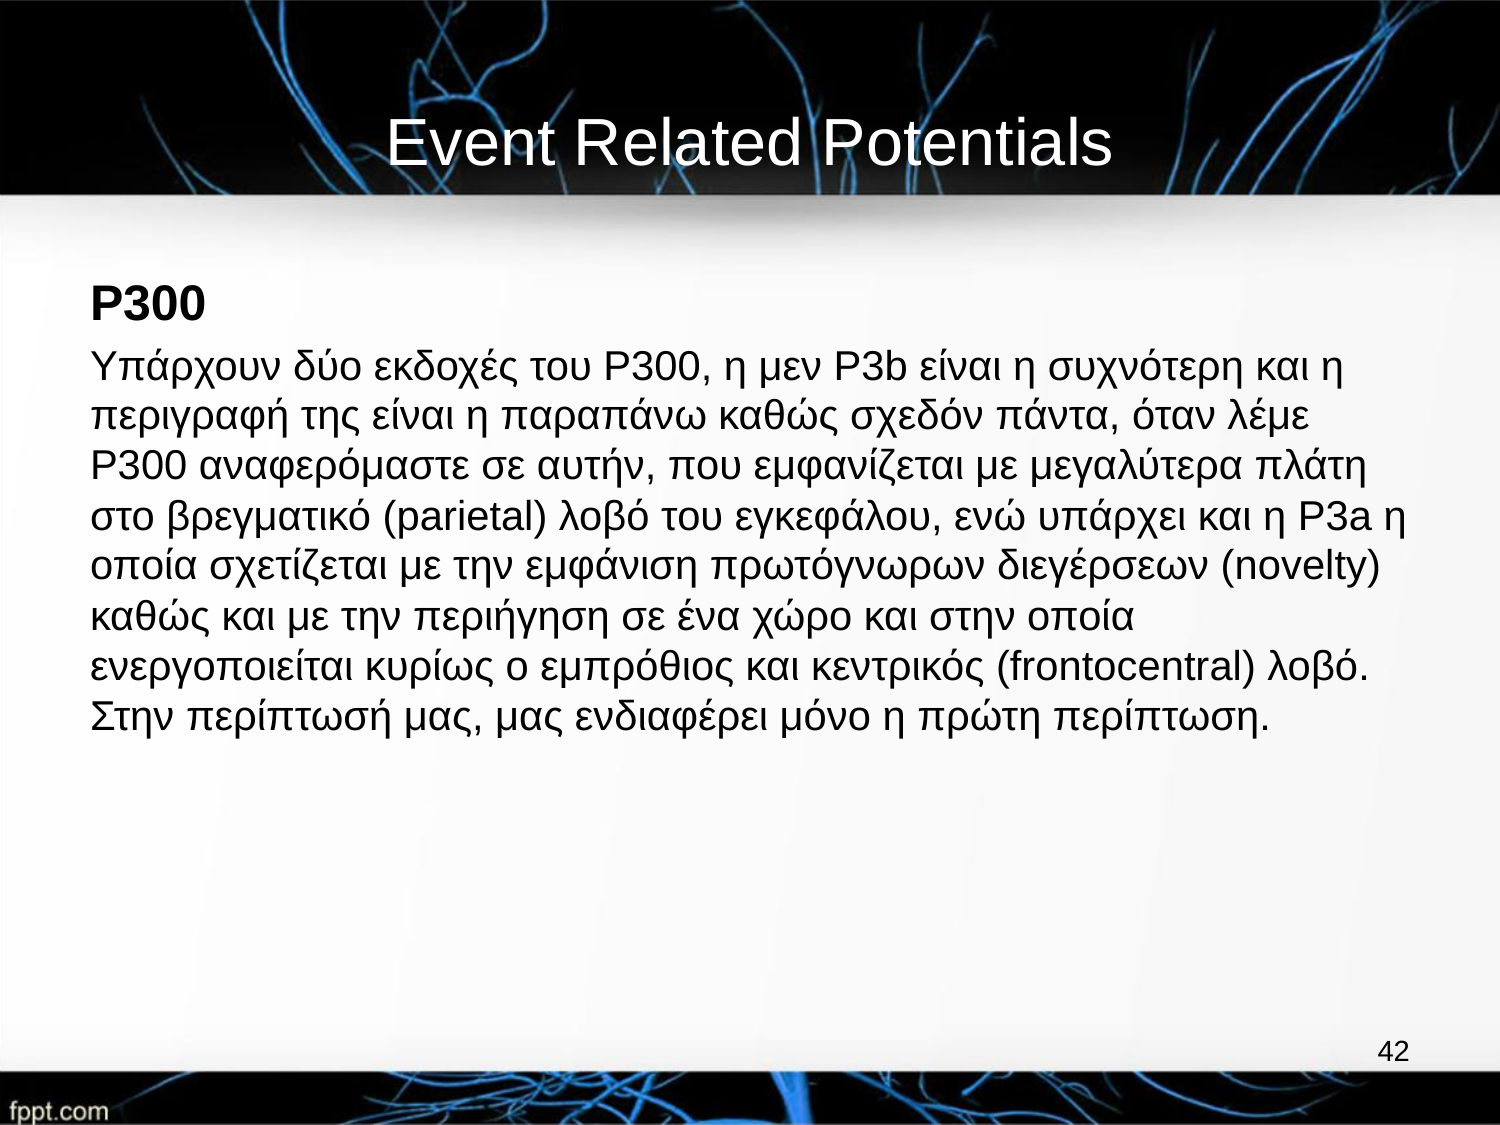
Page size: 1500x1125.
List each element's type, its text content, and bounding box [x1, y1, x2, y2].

list P300 Υπάρχουν δύο εκδοχές του P300, η μεν Ρ3b είναι η συχνότερη και η περιγραφή της είναι η παραπάνω καθώς σχεδόν πάντα, όταν λέμε P300 αναφερόμαστε σε αυτήν, που εμφανίζεται με μεγαλύτερα πλάτη στο βρεγματικό (parietal) λοβό του εγκεφάλου, ενώ υπάρχει και η P3a η οποία σχετίζεται με την εμφάνιση πρωτόγνωρων διεγέρσεων (novelty) καθώς και με την περιήγηση σε ένα χώρο και στην οποία ενεργοποιείται κυρίως ο εμπρόθιος και κεντρικός (frontocentral) λοβό. Στην περίπτωσή μας, μας ενδιαφέρει μόνο η πρώτη περίπτωση. [75, 262, 1425, 1005]
picture [0, 0, 1500, 1125]
title Event Related Potentials [75, 45, 1425, 233]
